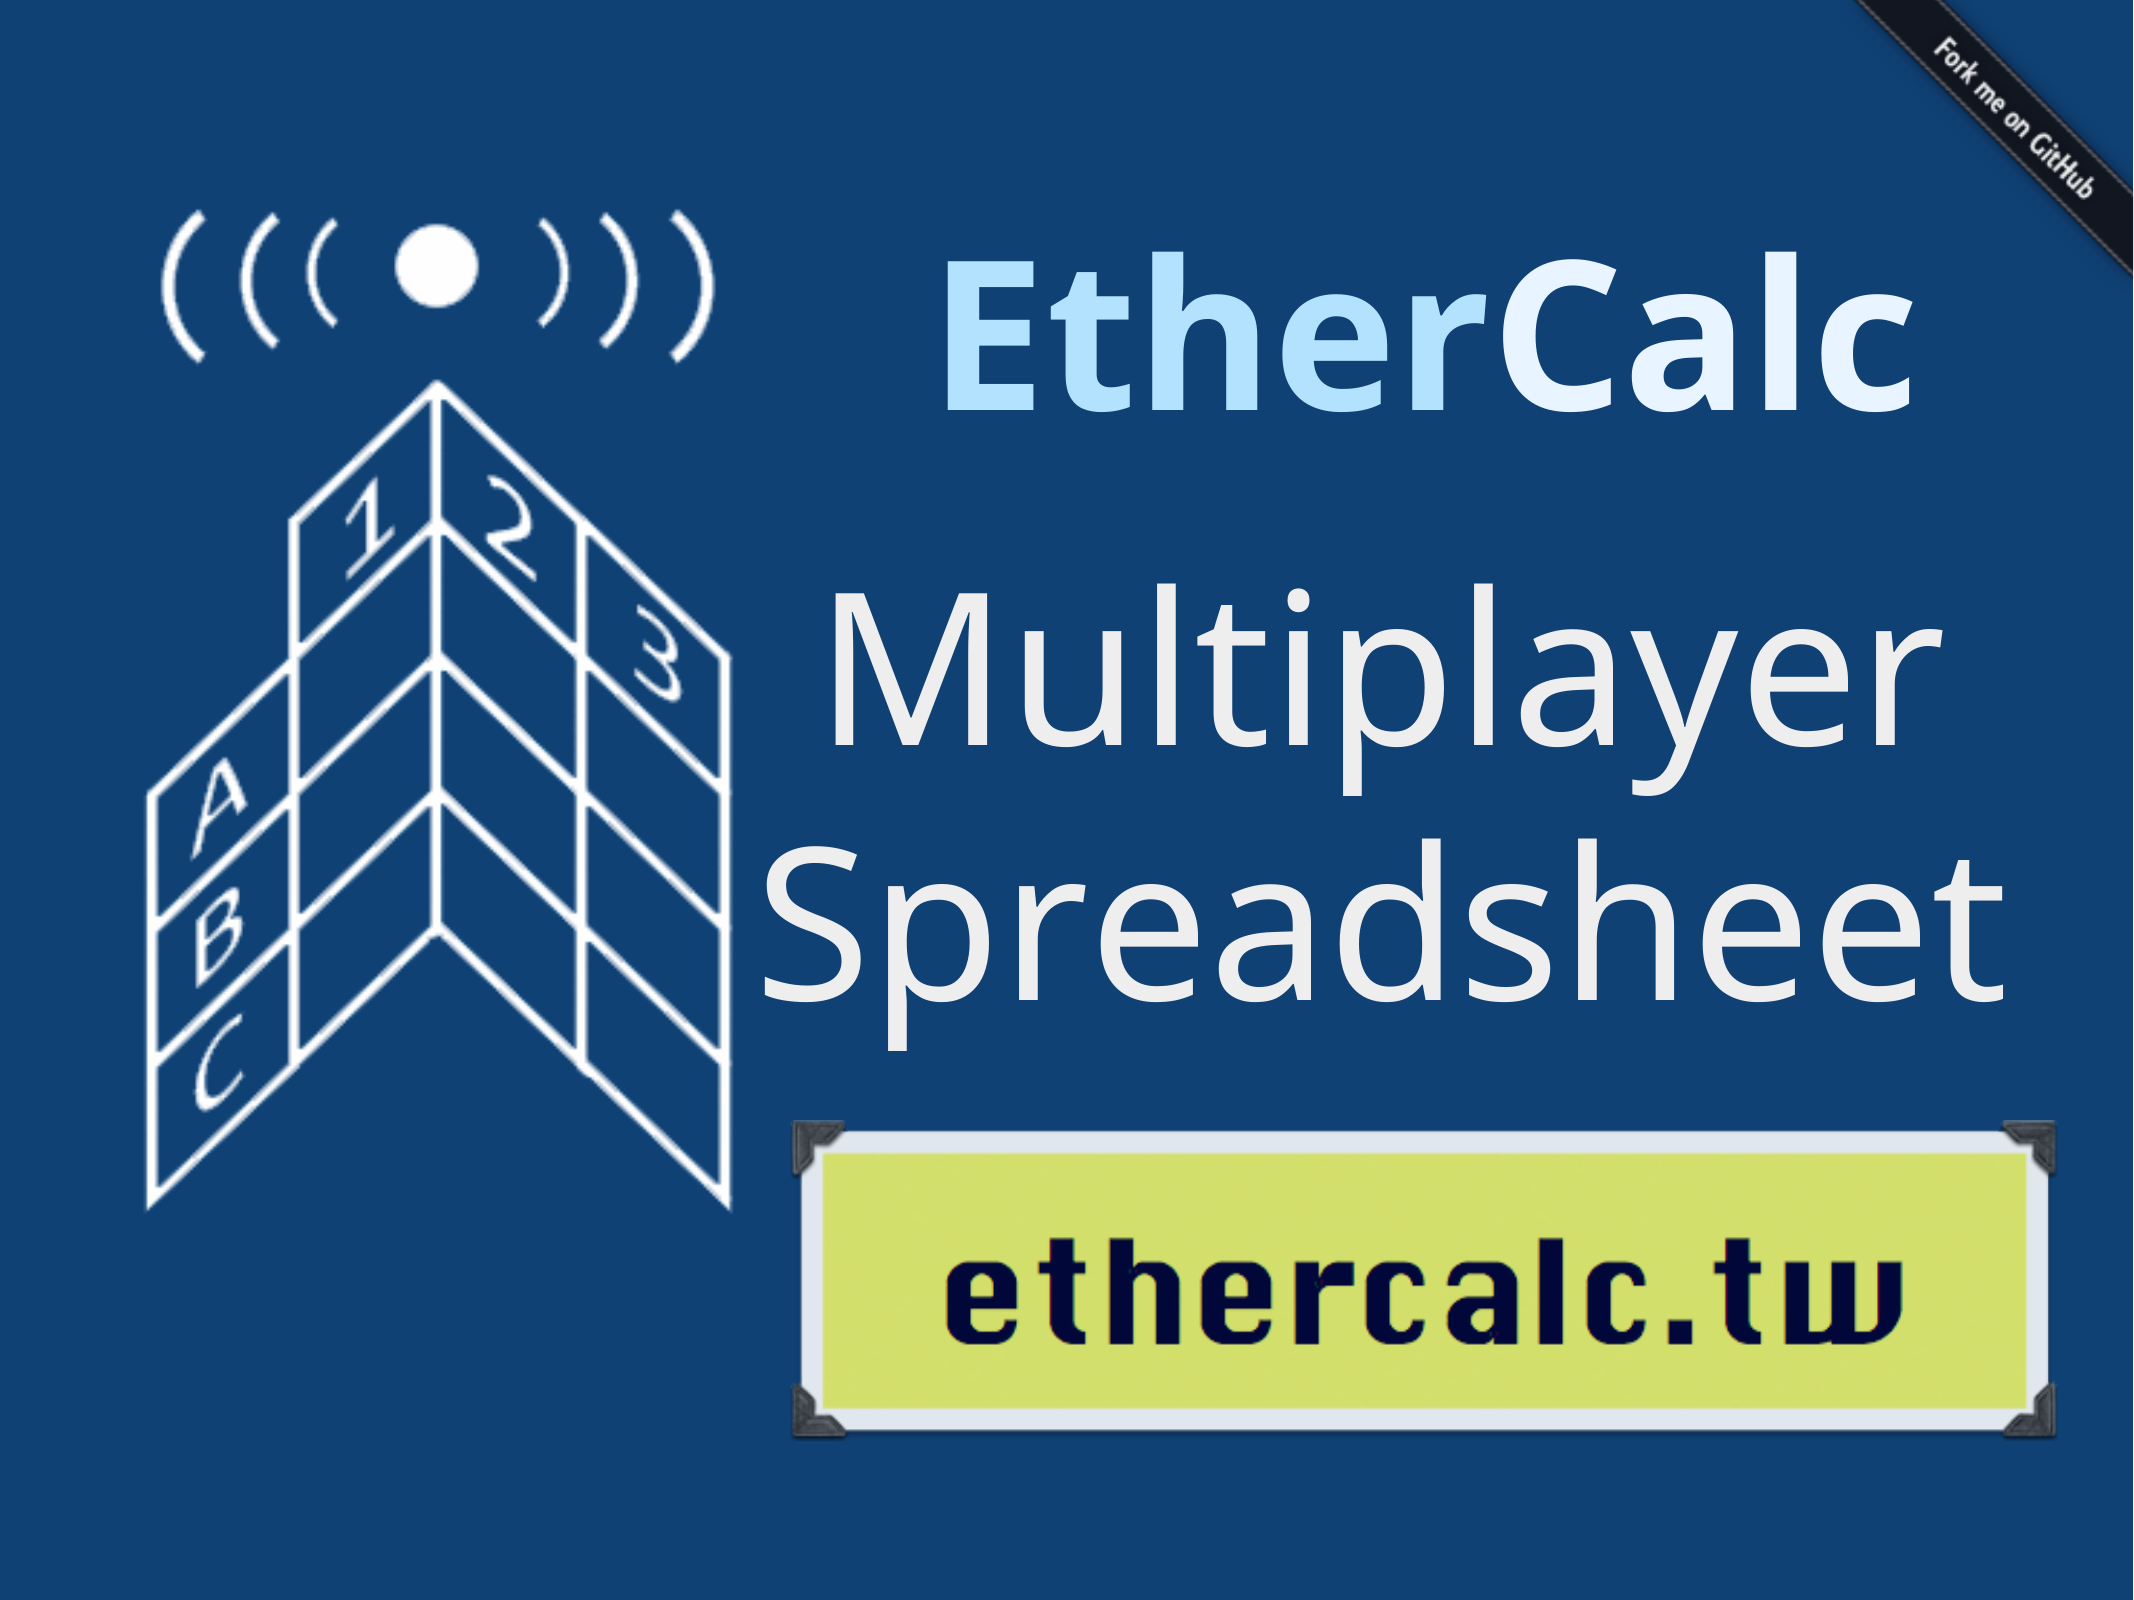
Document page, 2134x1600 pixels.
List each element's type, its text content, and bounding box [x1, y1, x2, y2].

picture [116, 153, 2097, 1468]
list Multiplayer Spreadsheet [794, 525, 2026, 1080]
title EtherCalc [794, 155, 2134, 461]
picture [1822, 0, 2134, 311]
